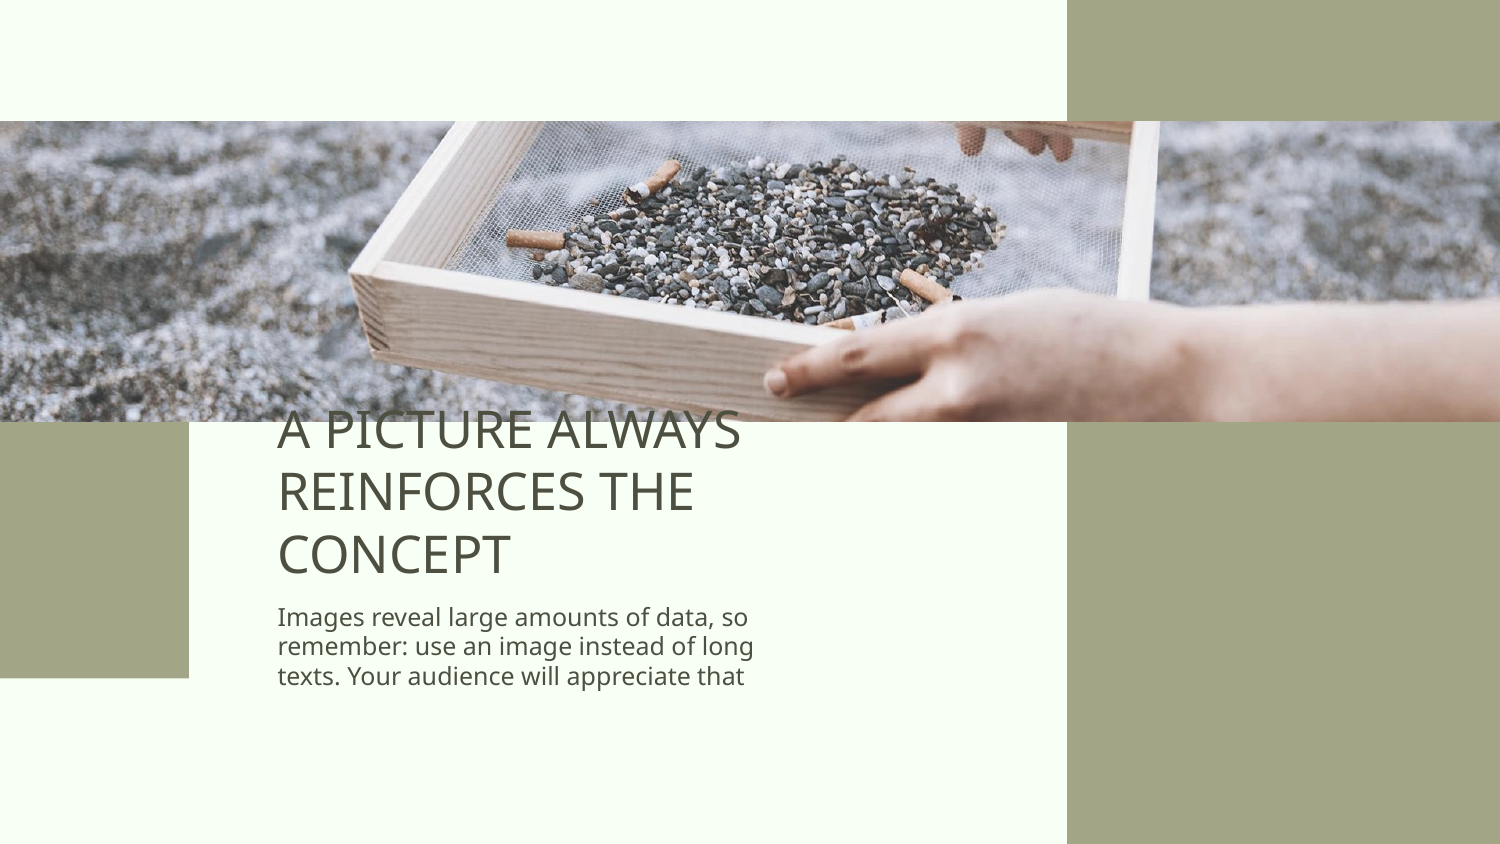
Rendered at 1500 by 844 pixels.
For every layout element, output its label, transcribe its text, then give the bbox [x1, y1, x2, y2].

subtitle Images reveal large amounts of data, so remember: use an image instead of long texts. Your audience will appreciate that [262, 591, 810, 701]
text_box [483, 415, 497, 422]
title A PICTURE ALWAYS REINFORCES THE CONCEPT [262, 498, 920, 599]
text_box [0, 121, 1500, 422]
text_box [334, 415, 348, 422]
